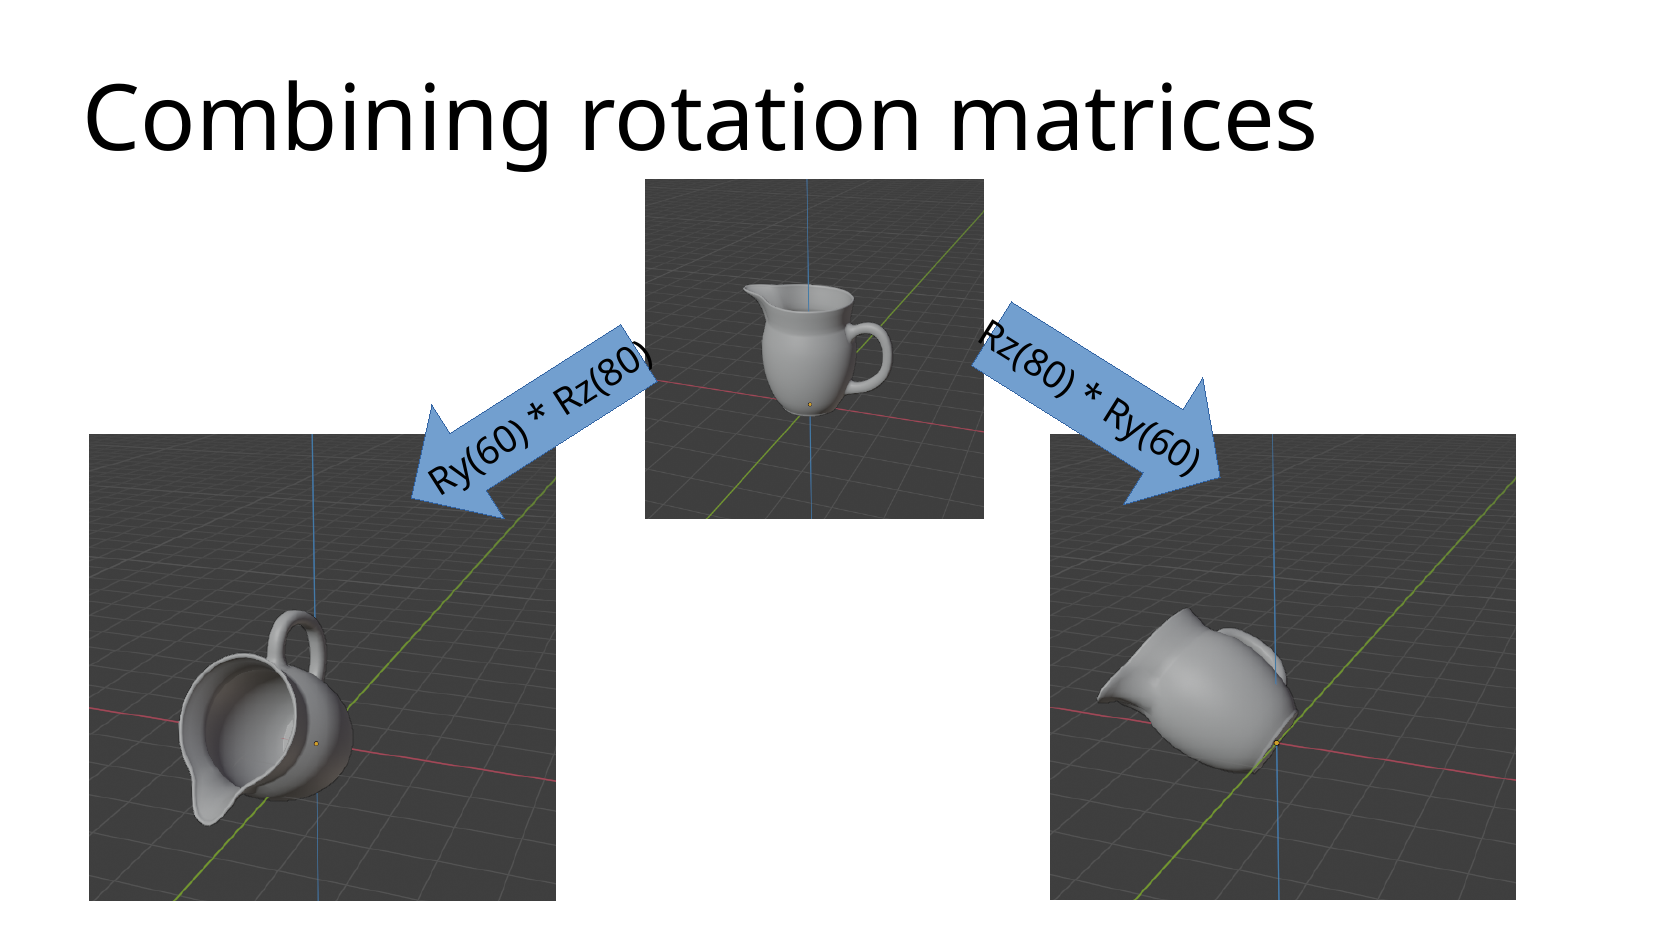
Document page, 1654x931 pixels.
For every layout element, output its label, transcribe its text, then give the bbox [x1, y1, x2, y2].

picture [645, 355, 649, 366]
title Combining rotation matrices [82, 37, 1571, 193]
picture [89, 434, 556, 901]
text_box Rz(80) * Ry(60) [971, 301, 1221, 505]
picture [1050, 434, 1516, 901]
picture [645, 179, 984, 519]
text_box Ry(60) * Rz(80) [411, 324, 658, 519]
